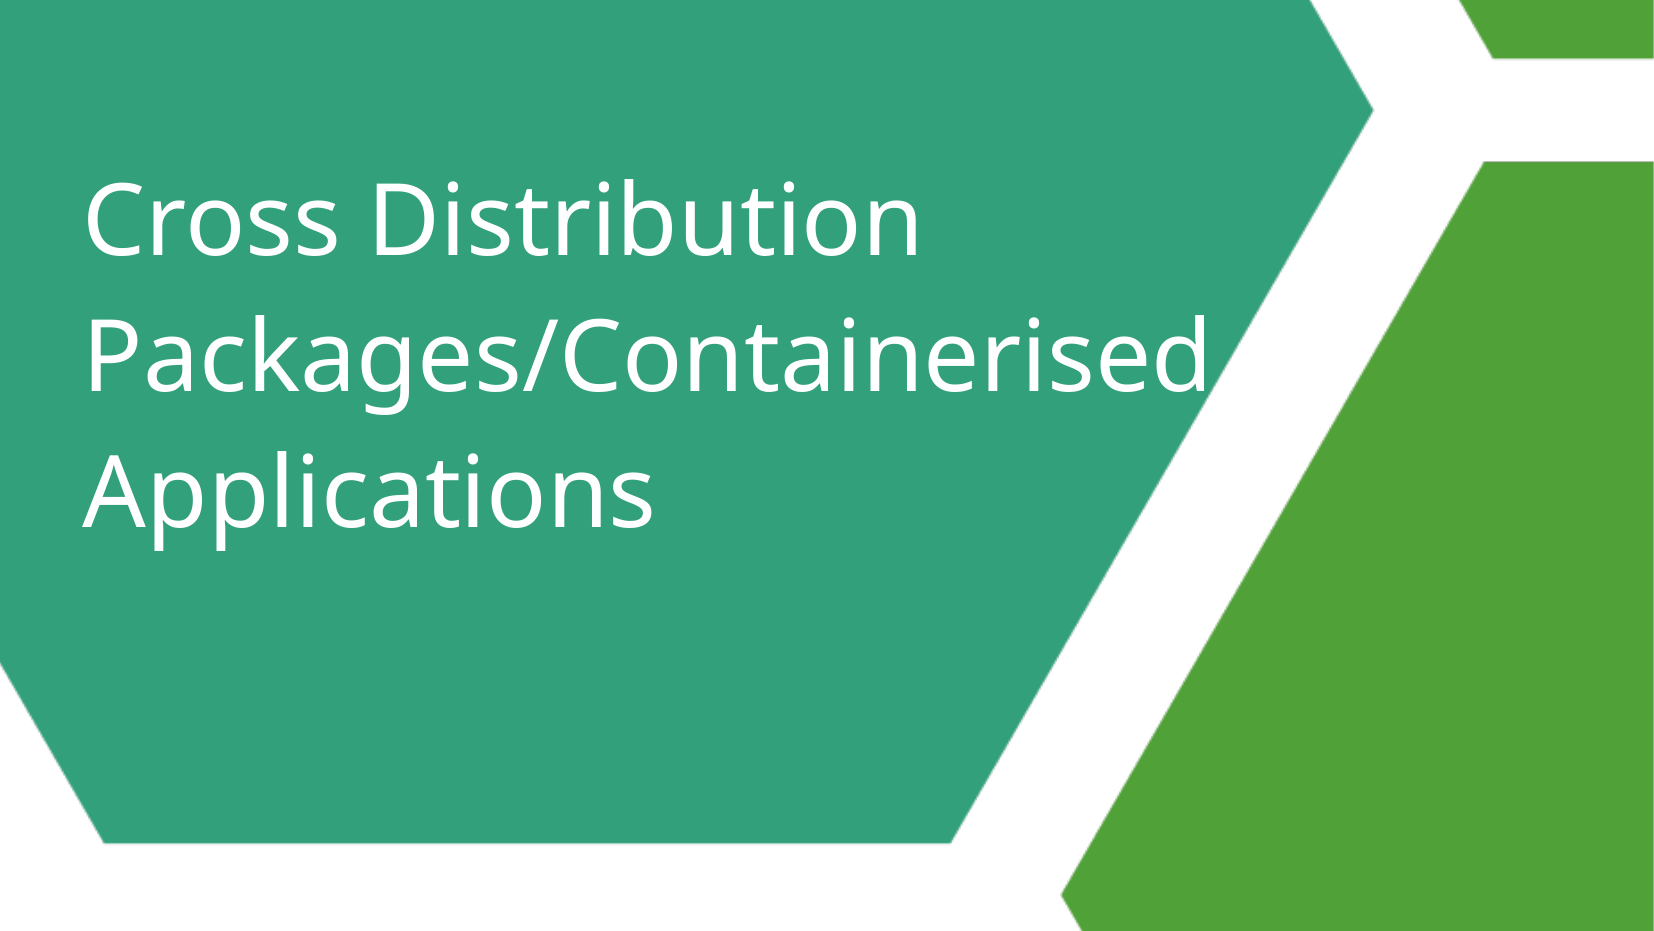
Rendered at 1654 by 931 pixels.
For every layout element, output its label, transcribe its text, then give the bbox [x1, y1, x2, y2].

title Cross Distribution Packages/Containerised Applications [82, 163, 1218, 542]
picture [0, 0, 1654, 931]
